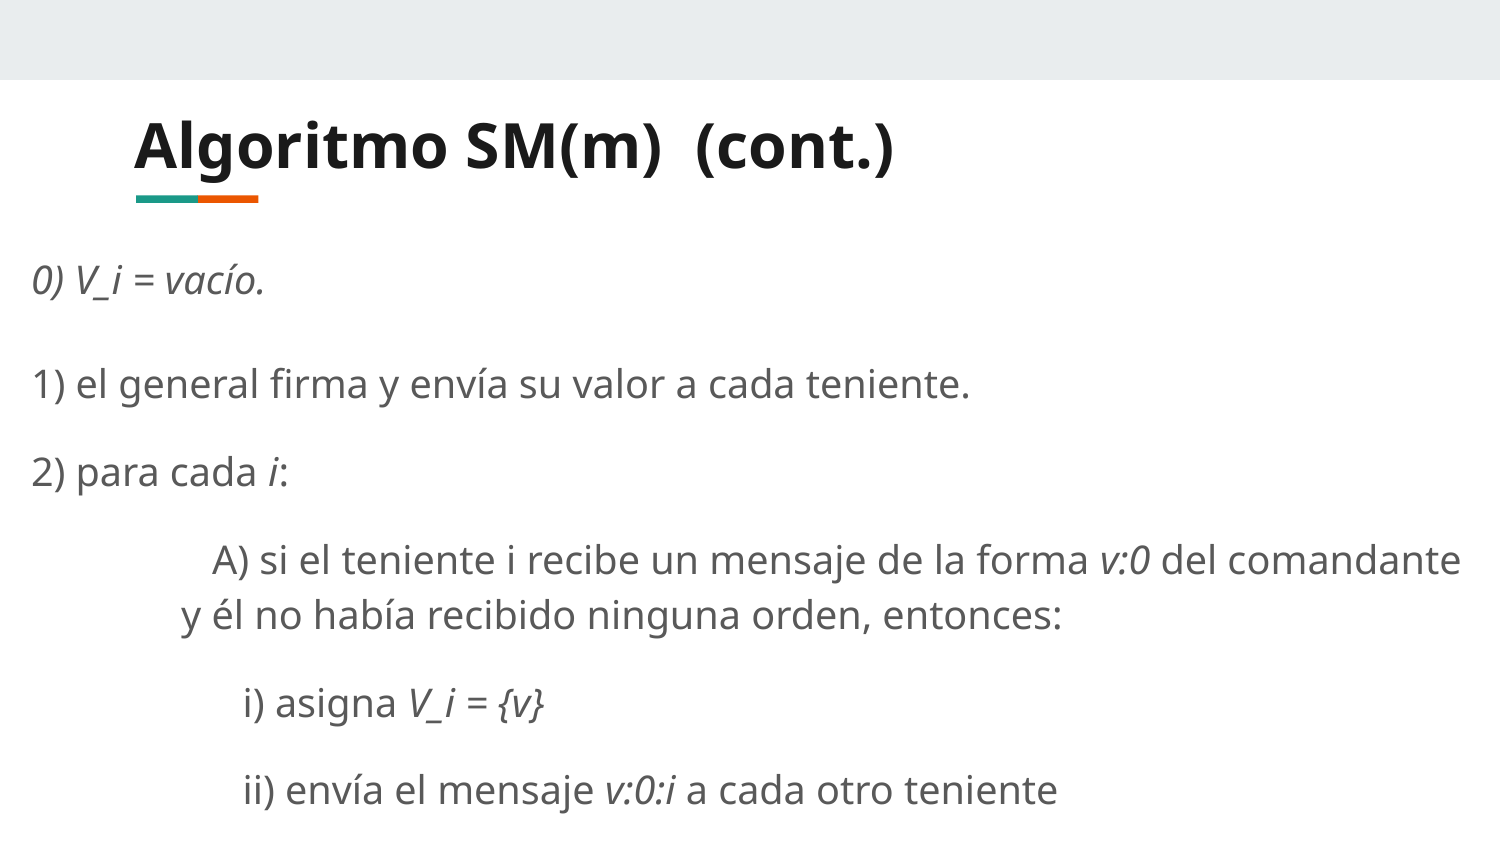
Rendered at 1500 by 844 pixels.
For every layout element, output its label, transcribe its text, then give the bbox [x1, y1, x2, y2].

title Algoritmo SM(m) (cont.) [119, 91, 1381, 180]
list 0) V_i = vacío. 1) el general firma y envía su valor a cada teniente. 2) para cada i: A) si el teniente i recibe un mensaje de la forma v:0 del comandante y él no había recibido ninguna orden, entonces: i) asigna V_i = {v} ii) envía el mensaje v:0:i a cada otro teniente [16, 216, 1484, 810]
